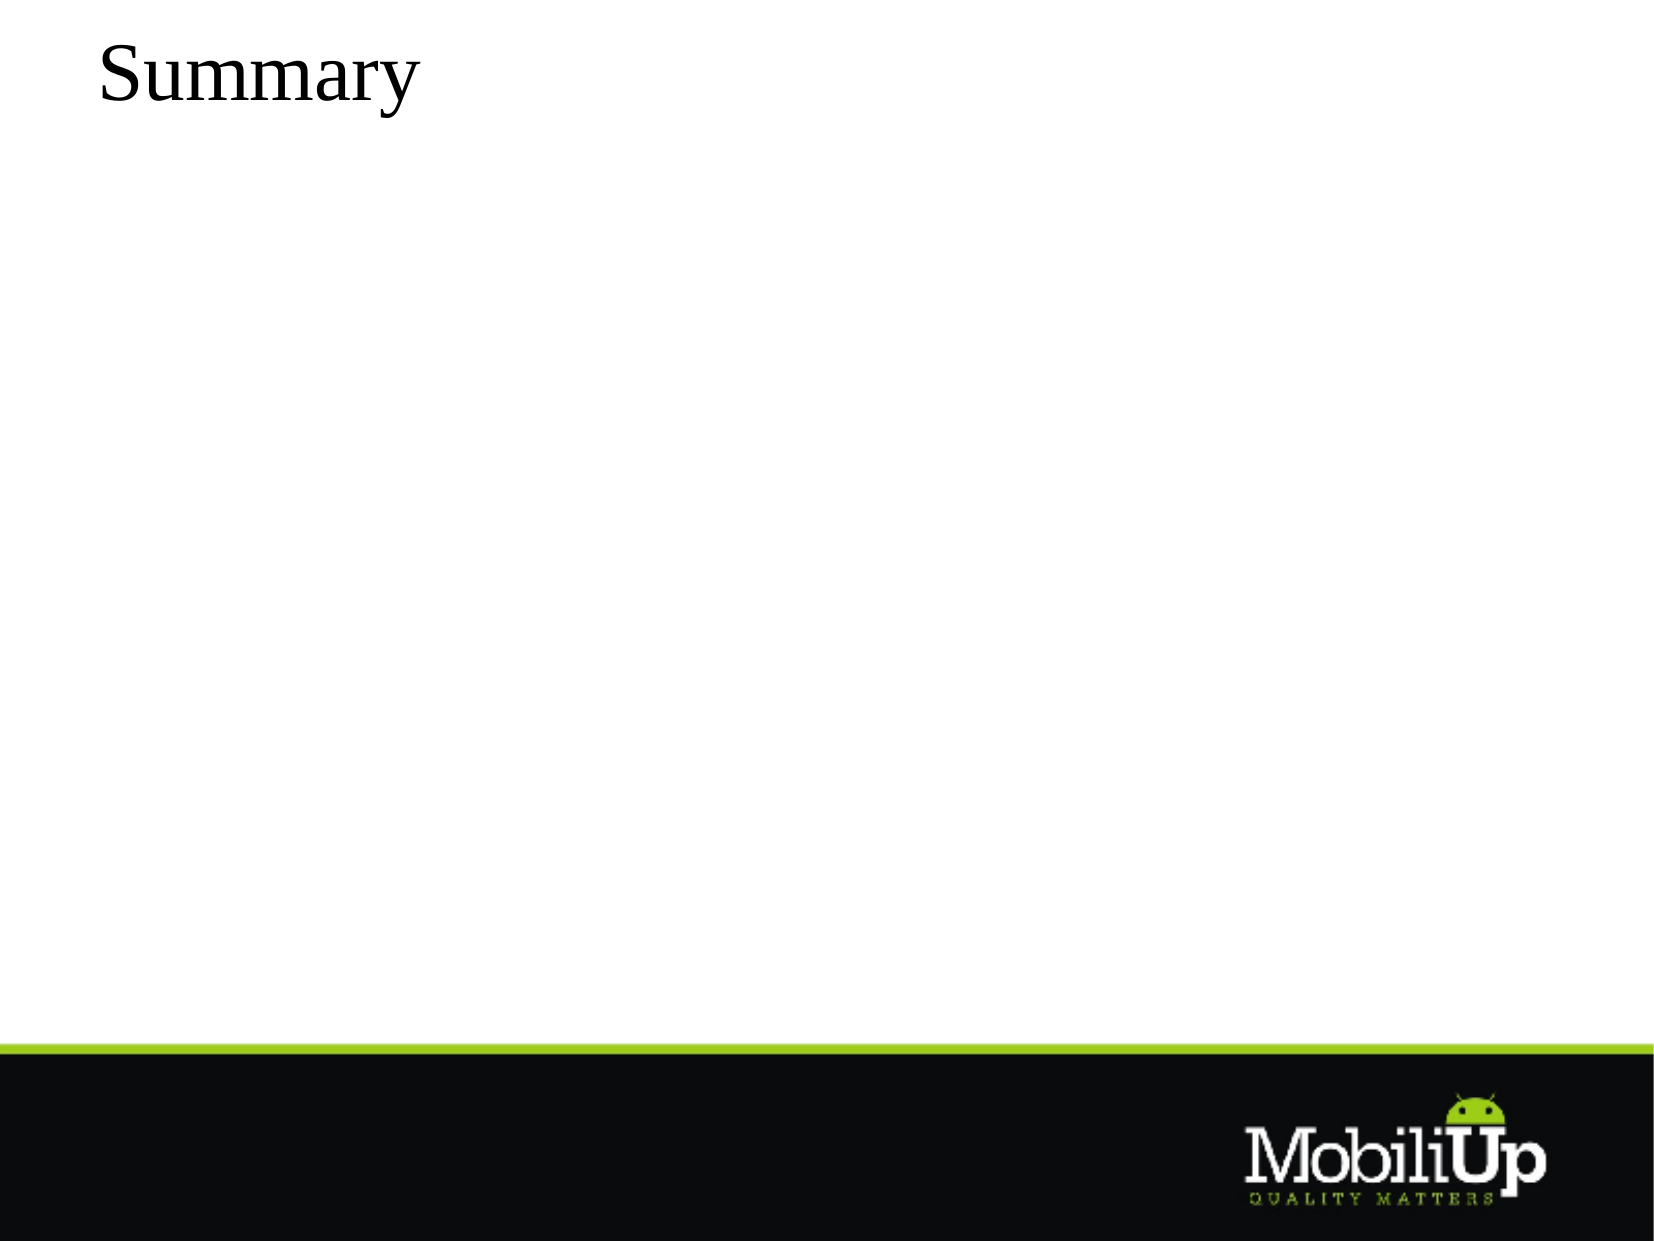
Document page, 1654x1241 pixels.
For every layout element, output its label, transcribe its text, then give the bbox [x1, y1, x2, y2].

title Summary [82, 9, 1571, 125]
picture [0, 0, 1654, 1241]
